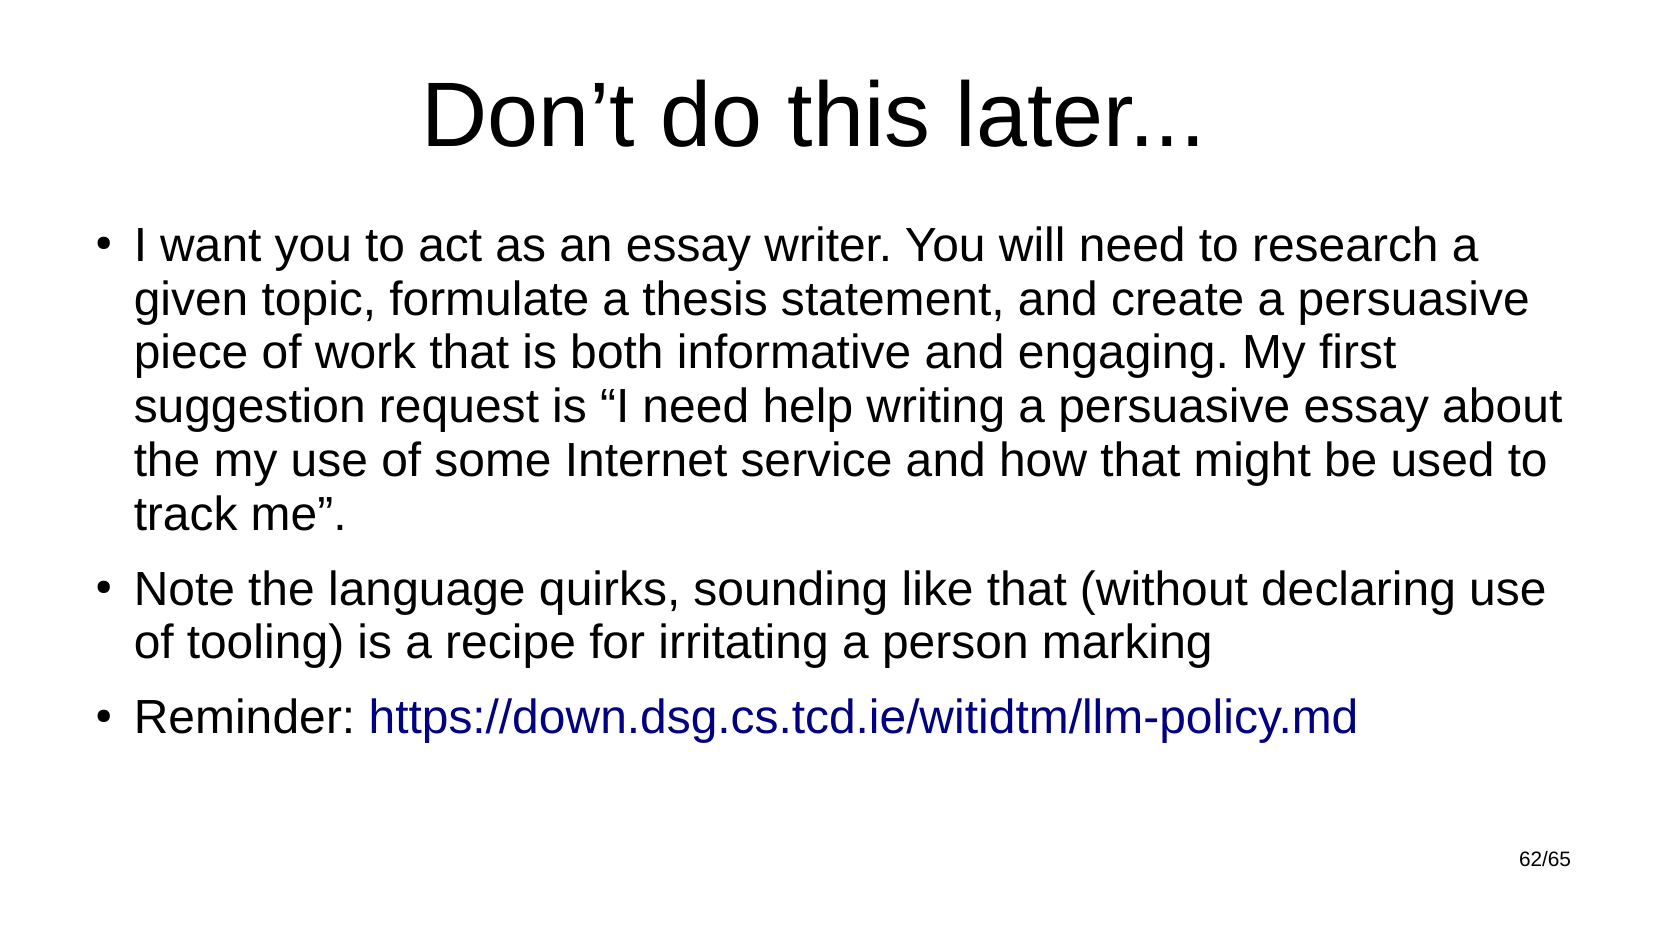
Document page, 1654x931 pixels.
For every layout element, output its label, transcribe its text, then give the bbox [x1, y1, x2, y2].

title Don’t do this later... [82, 37, 1571, 193]
list I want you to act as an essay writer. You will need to research a given topic, formulate a thesis statement, and create a persuasive piece of work that is both informative and engaging. My first suggestion request is “I need help writing a persuasive essay about the my use of some Internet service and how that might be used to track me”. Note the language quirks, sounding like that (without declaring use of tooling) is a recipe for irritating a person marking Reminder: https://down.dsg.cs.tcd.ie/witidtm/llm-policy.md [82, 217, 1571, 758]
